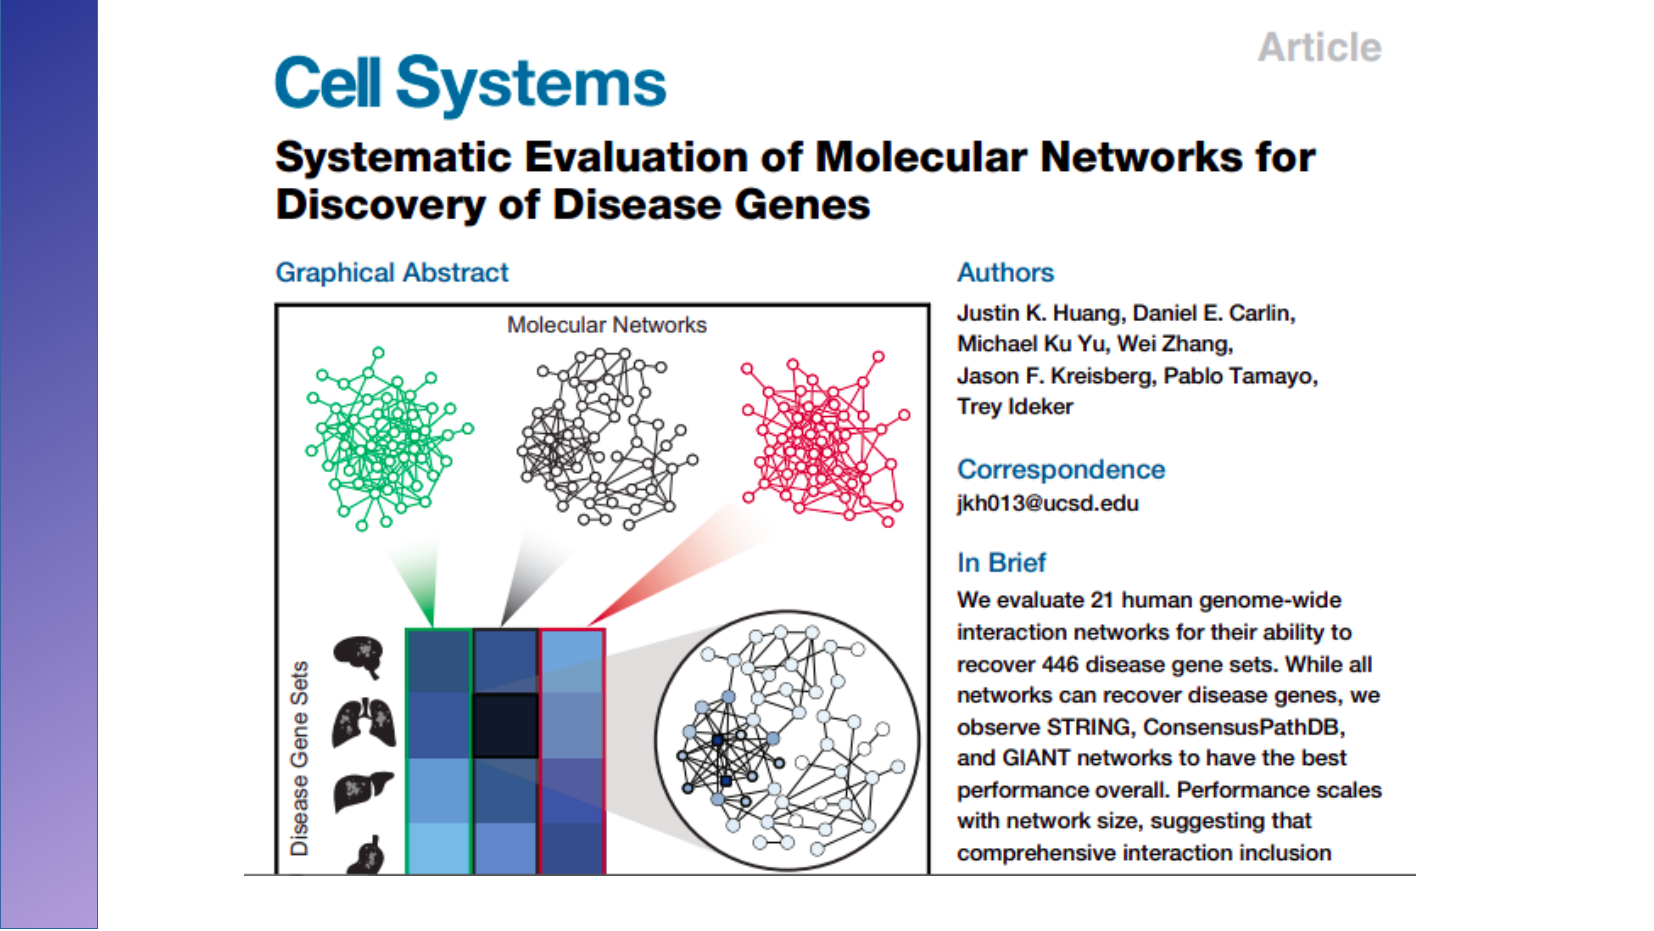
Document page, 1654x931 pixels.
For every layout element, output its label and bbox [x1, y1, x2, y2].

text_box [0, 0, 98, 929]
picture [244, 24, 1416, 876]
